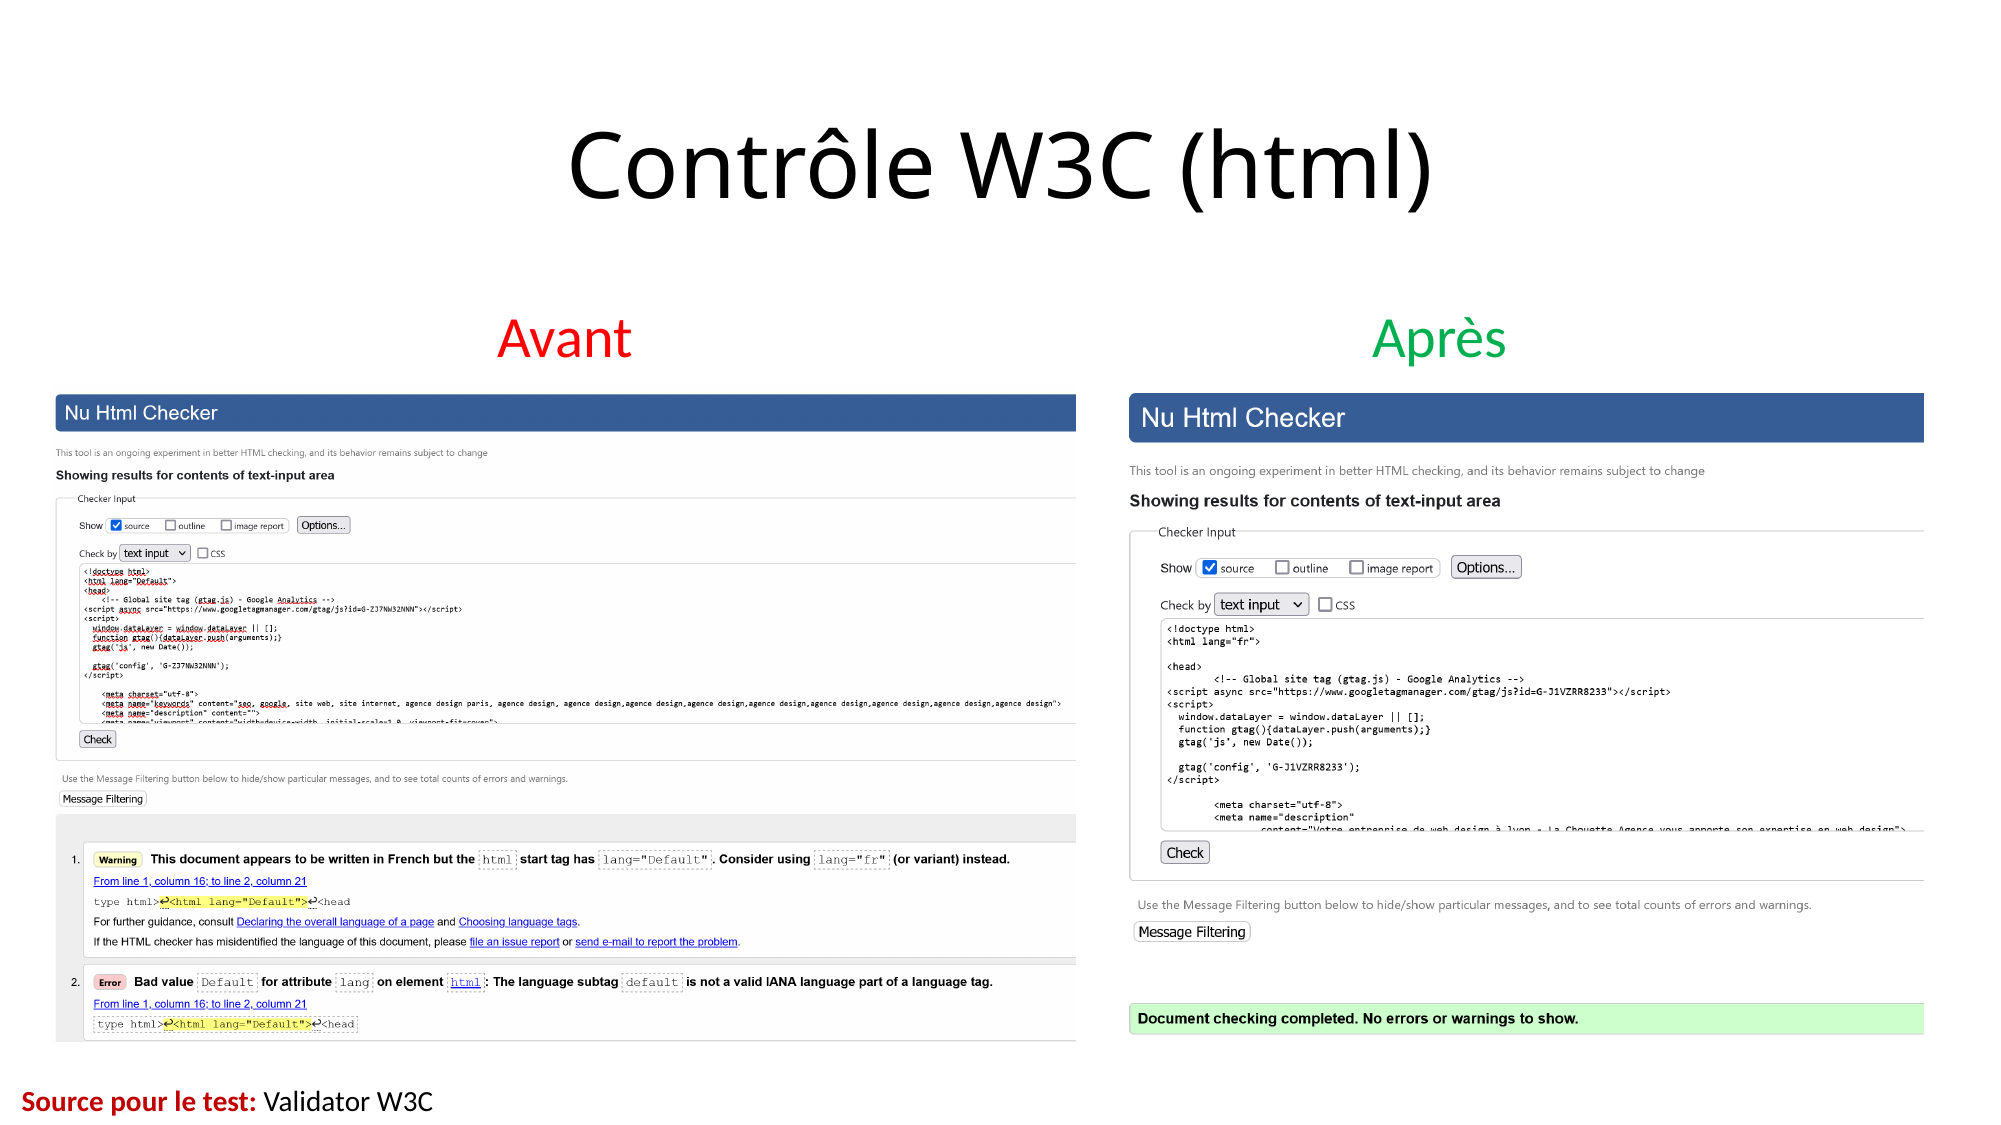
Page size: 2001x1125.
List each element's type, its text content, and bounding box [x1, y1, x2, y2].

title Contrôle W3C (html) [137, 59, 1863, 278]
text_box Source pour le test: Validator W3C [6, 1074, 1218, 1125]
list Avant [137, 299, 988, 383]
picture [50, 383, 1076, 1042]
list Après [1012, 299, 1863, 1014]
picture [1107, 381, 1924, 1042]
